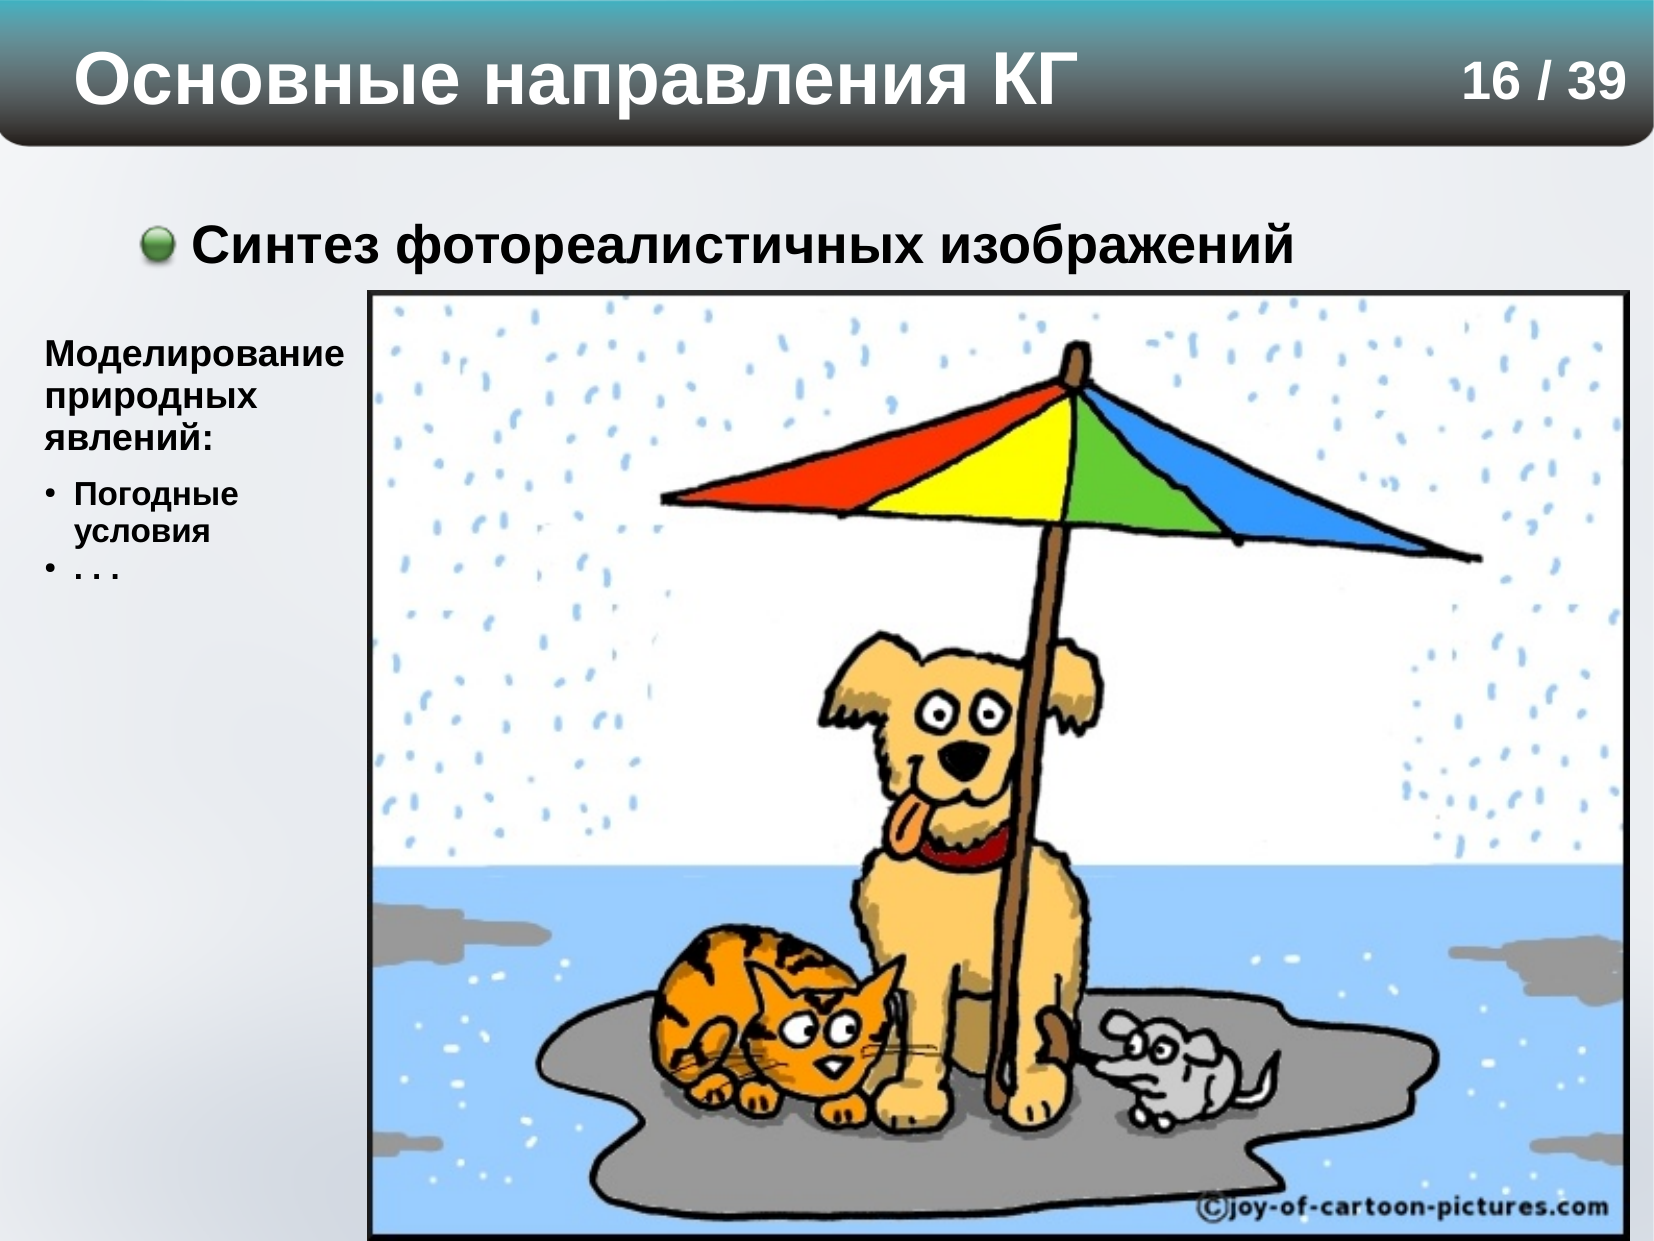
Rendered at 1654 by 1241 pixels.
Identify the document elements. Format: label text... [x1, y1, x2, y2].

text_box <номер> / 39 [1446, 42, 1654, 179]
text_box Синтез фотореалистичных изображений [118, 206, 1536, 283]
text_box Основные направления КГ [59, 29, 1329, 129]
picture [0, 0, 1654, 1241]
text_box Моделирование природных явлений: Погодные условия . . . [29, 324, 367, 595]
